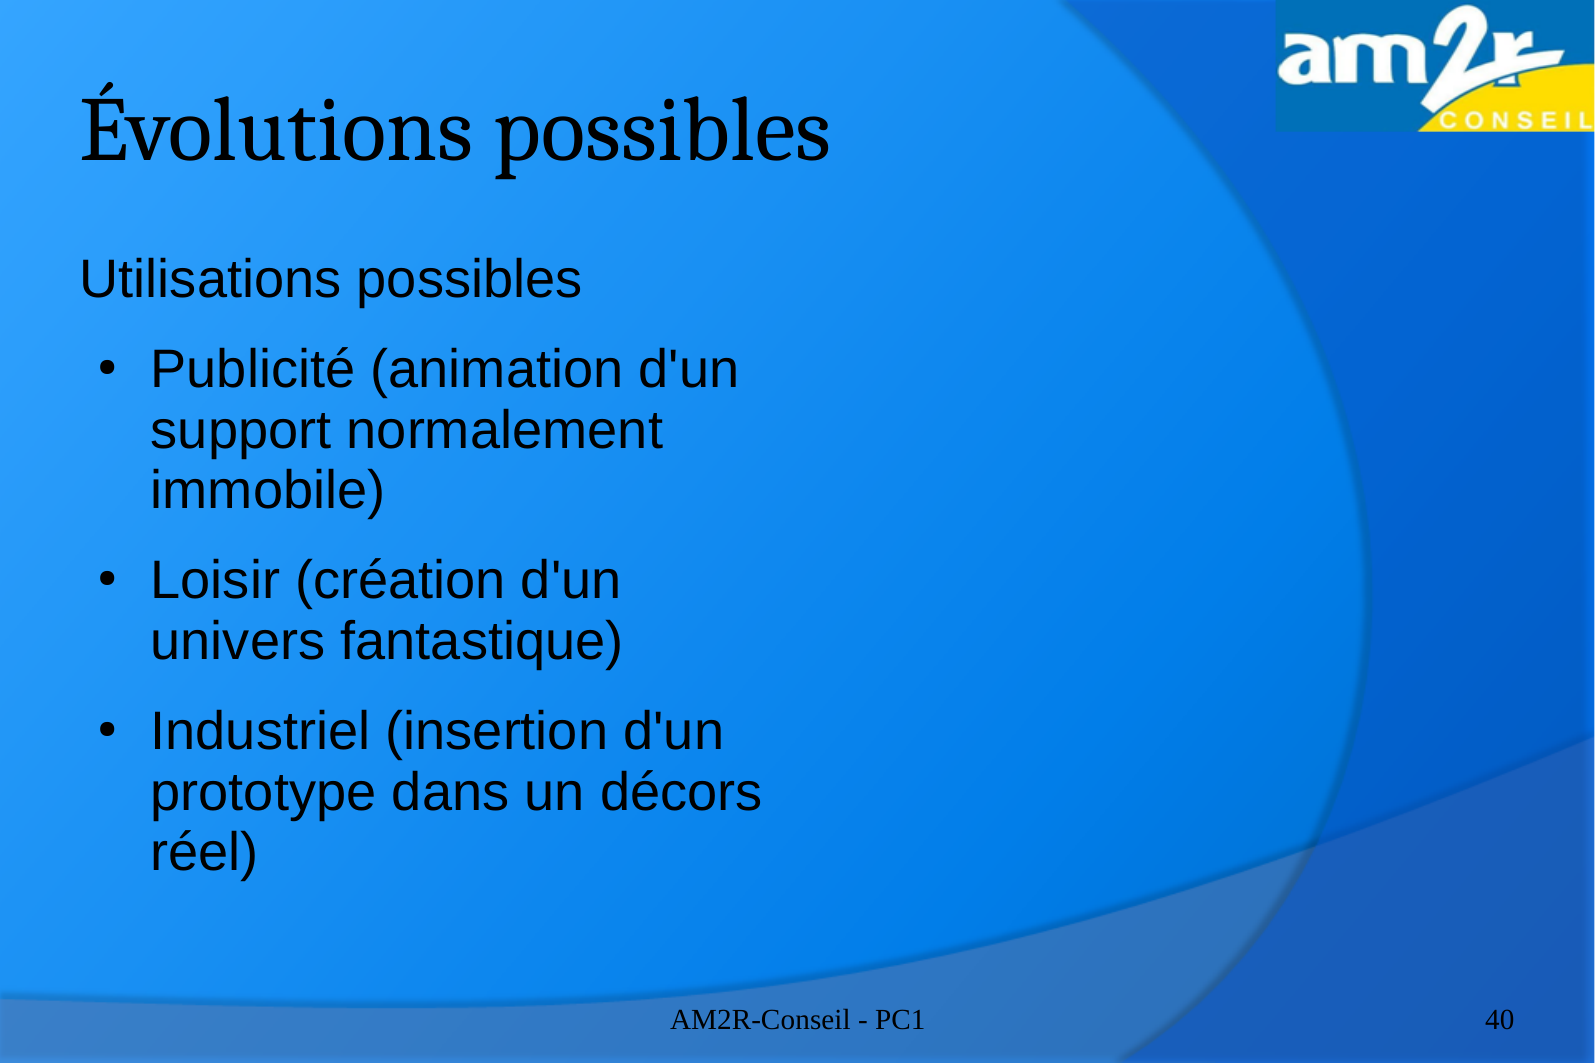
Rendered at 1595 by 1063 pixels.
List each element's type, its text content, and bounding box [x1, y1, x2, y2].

title Évolutions possibles [79, 42, 1152, 220]
picture [0, 0, 1595, 1063]
list Utilisations possibles Publicité (animation d'un support normalement immobile) Loisir (création d'un univers fantastique) Industriel (insertion d'un prototype dans un décors réel) [79, 248, 780, 975]
